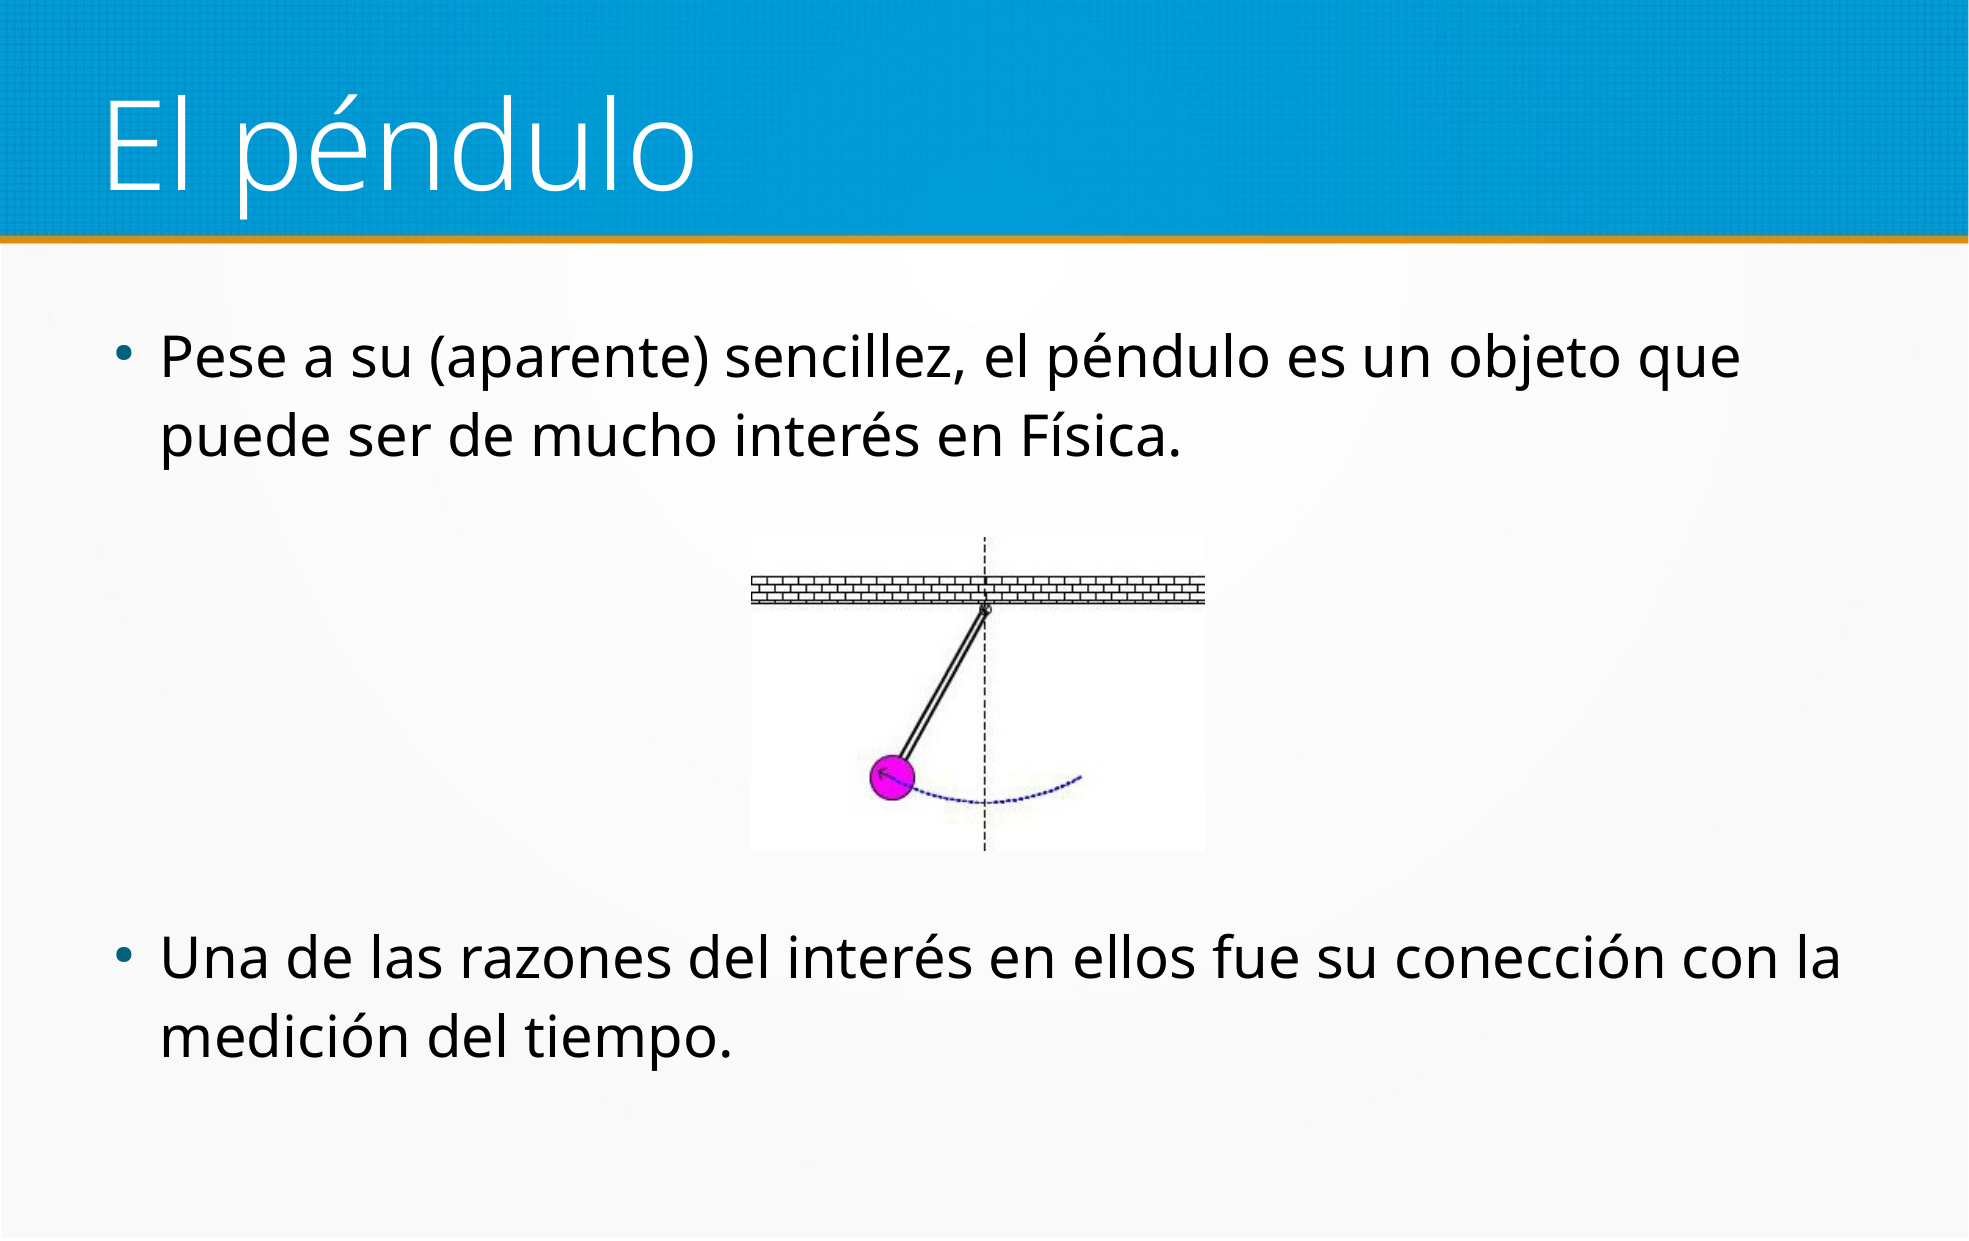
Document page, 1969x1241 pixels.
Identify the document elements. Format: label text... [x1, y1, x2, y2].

picture [0, 233, 1969, 1241]
title El péndulo [98, 19, 1870, 227]
list Pese a su (aparente) sencillez, el péndulo es un objeto que puede ser de mucho interés en Física. Una de las razones del interés en ellos fue su conección con la medición del tiempo. [98, 315, 1861, 1081]
